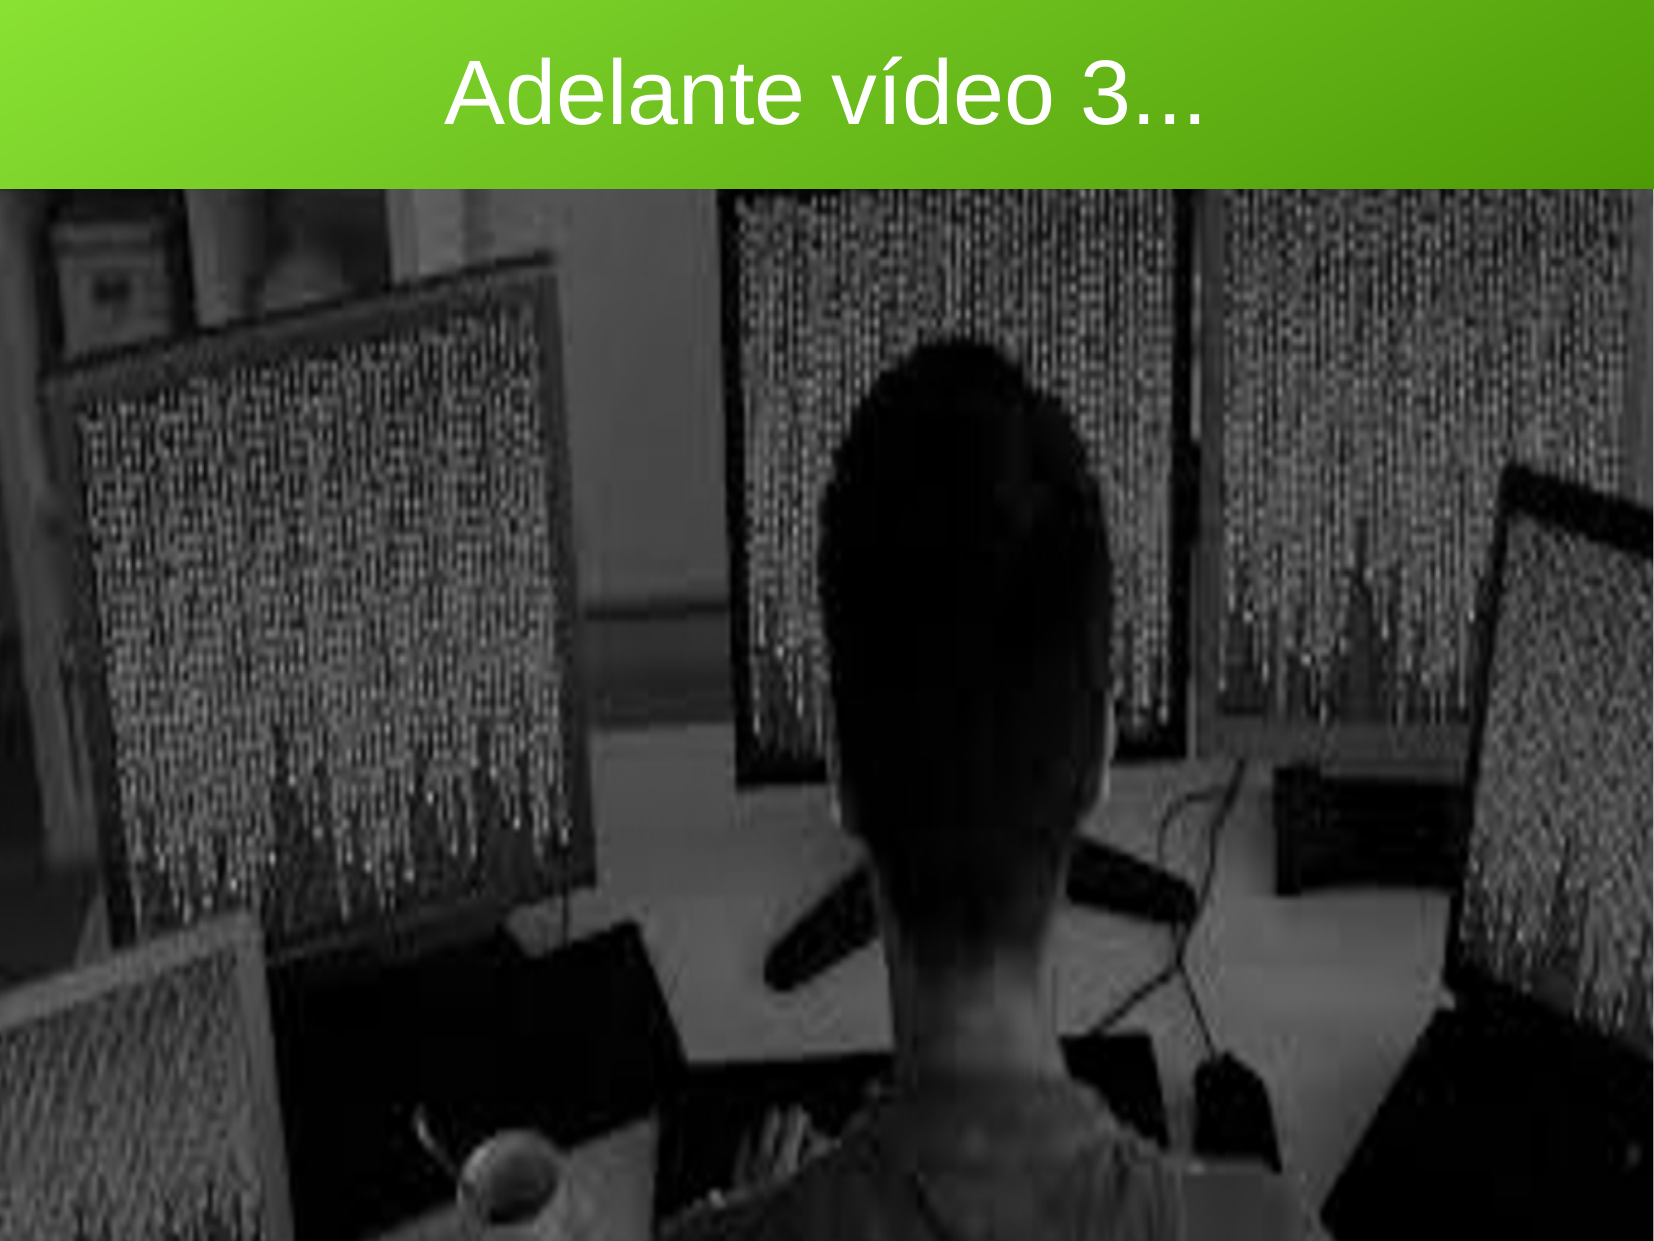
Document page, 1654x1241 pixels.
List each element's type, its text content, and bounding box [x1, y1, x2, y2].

picture [0, 189, 1654, 1241]
title Adelante vídeo 3... [0, 0, 1654, 189]
